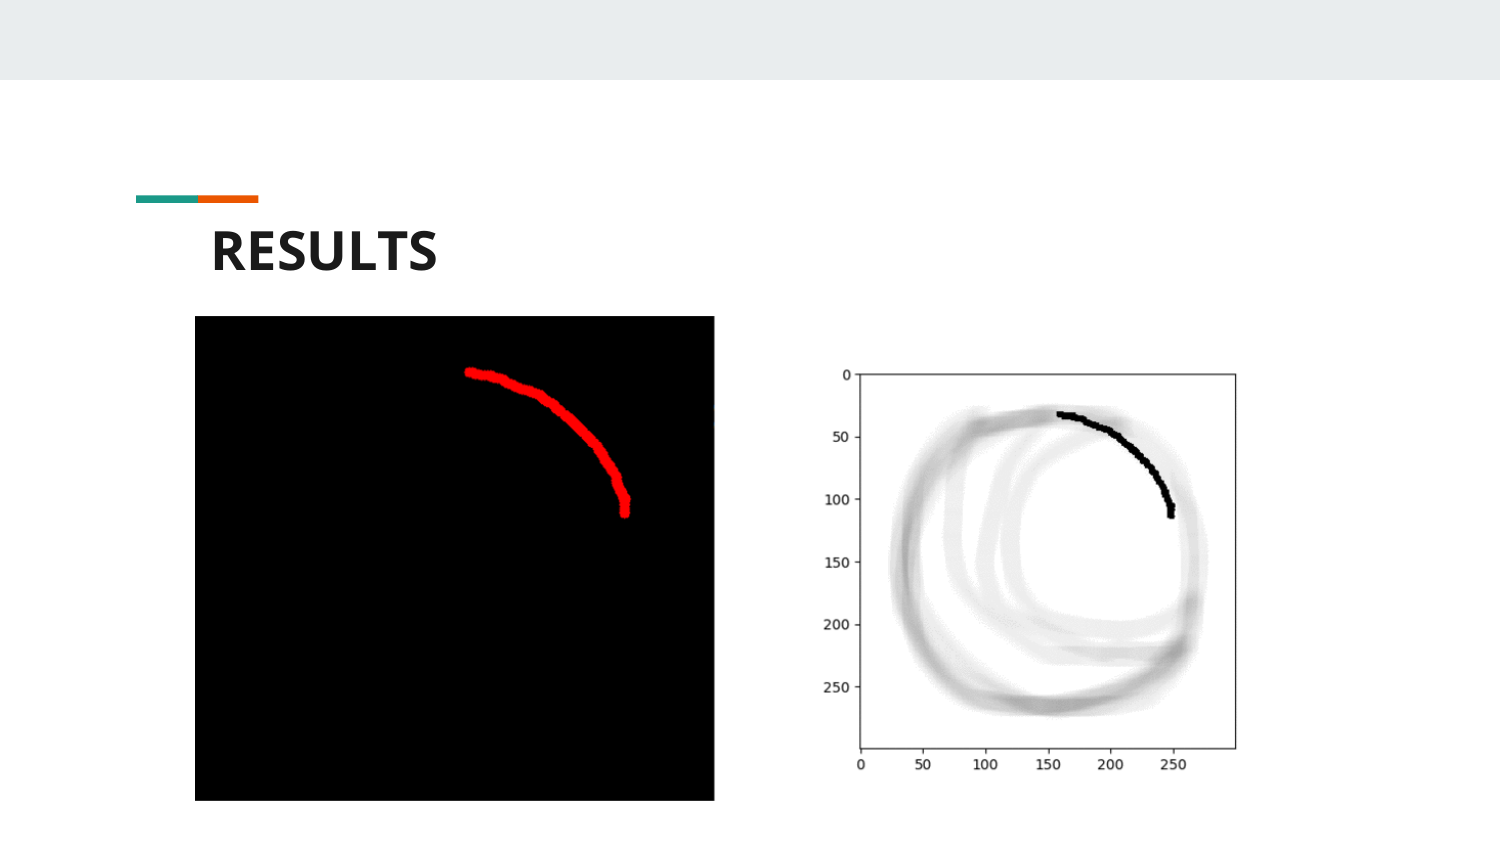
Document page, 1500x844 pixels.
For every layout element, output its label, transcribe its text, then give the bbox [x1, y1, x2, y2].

title RESULTS [195, 201, 1458, 290]
picture [195, 314, 1362, 804]
